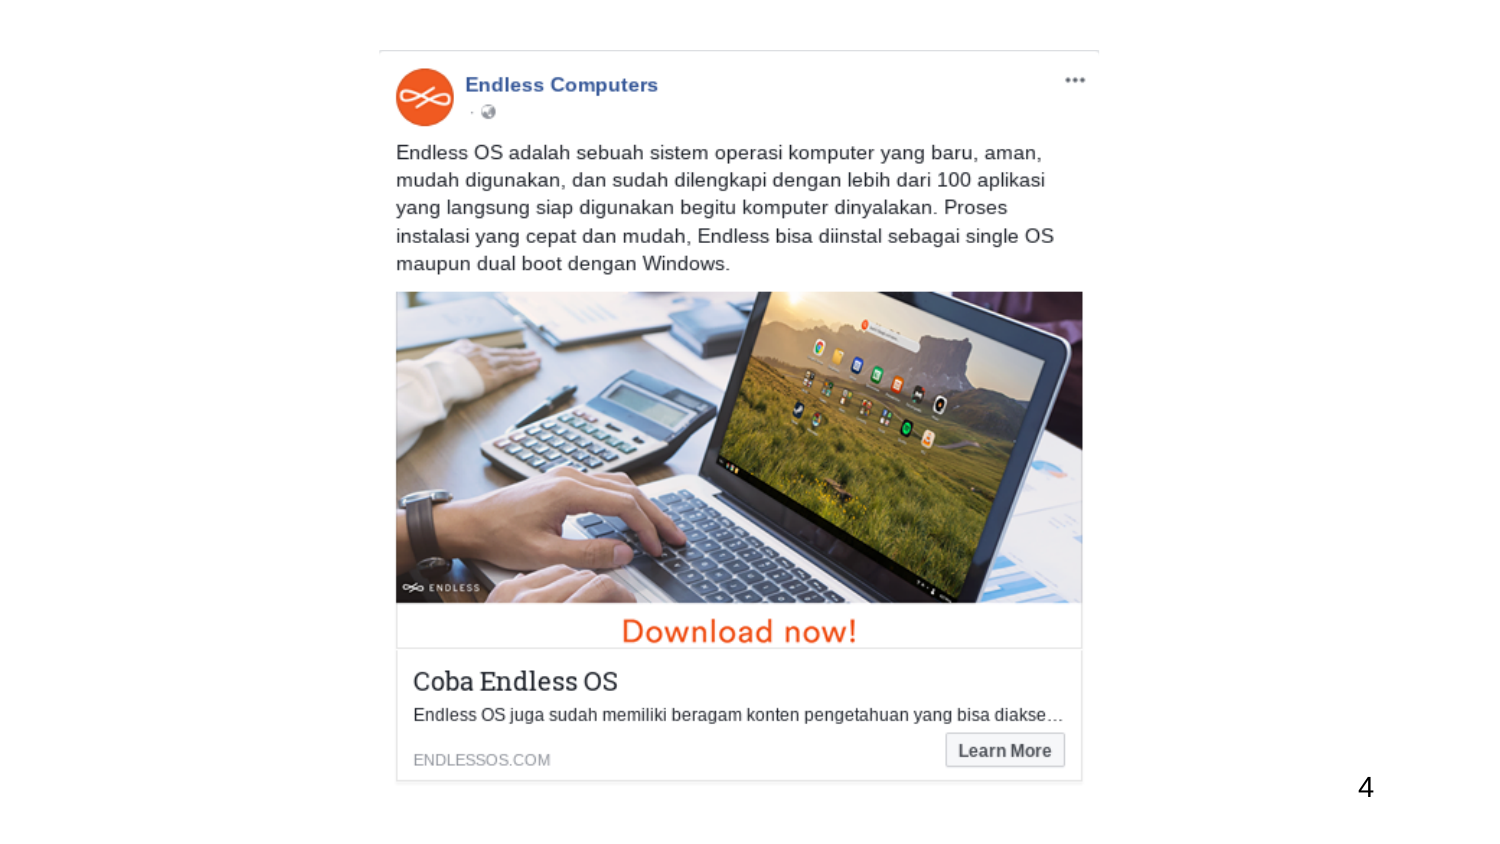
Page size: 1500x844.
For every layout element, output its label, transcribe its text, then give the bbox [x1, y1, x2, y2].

picture [379, 50, 1100, 794]
slide_number <number> [1343, 753, 1434, 818]
